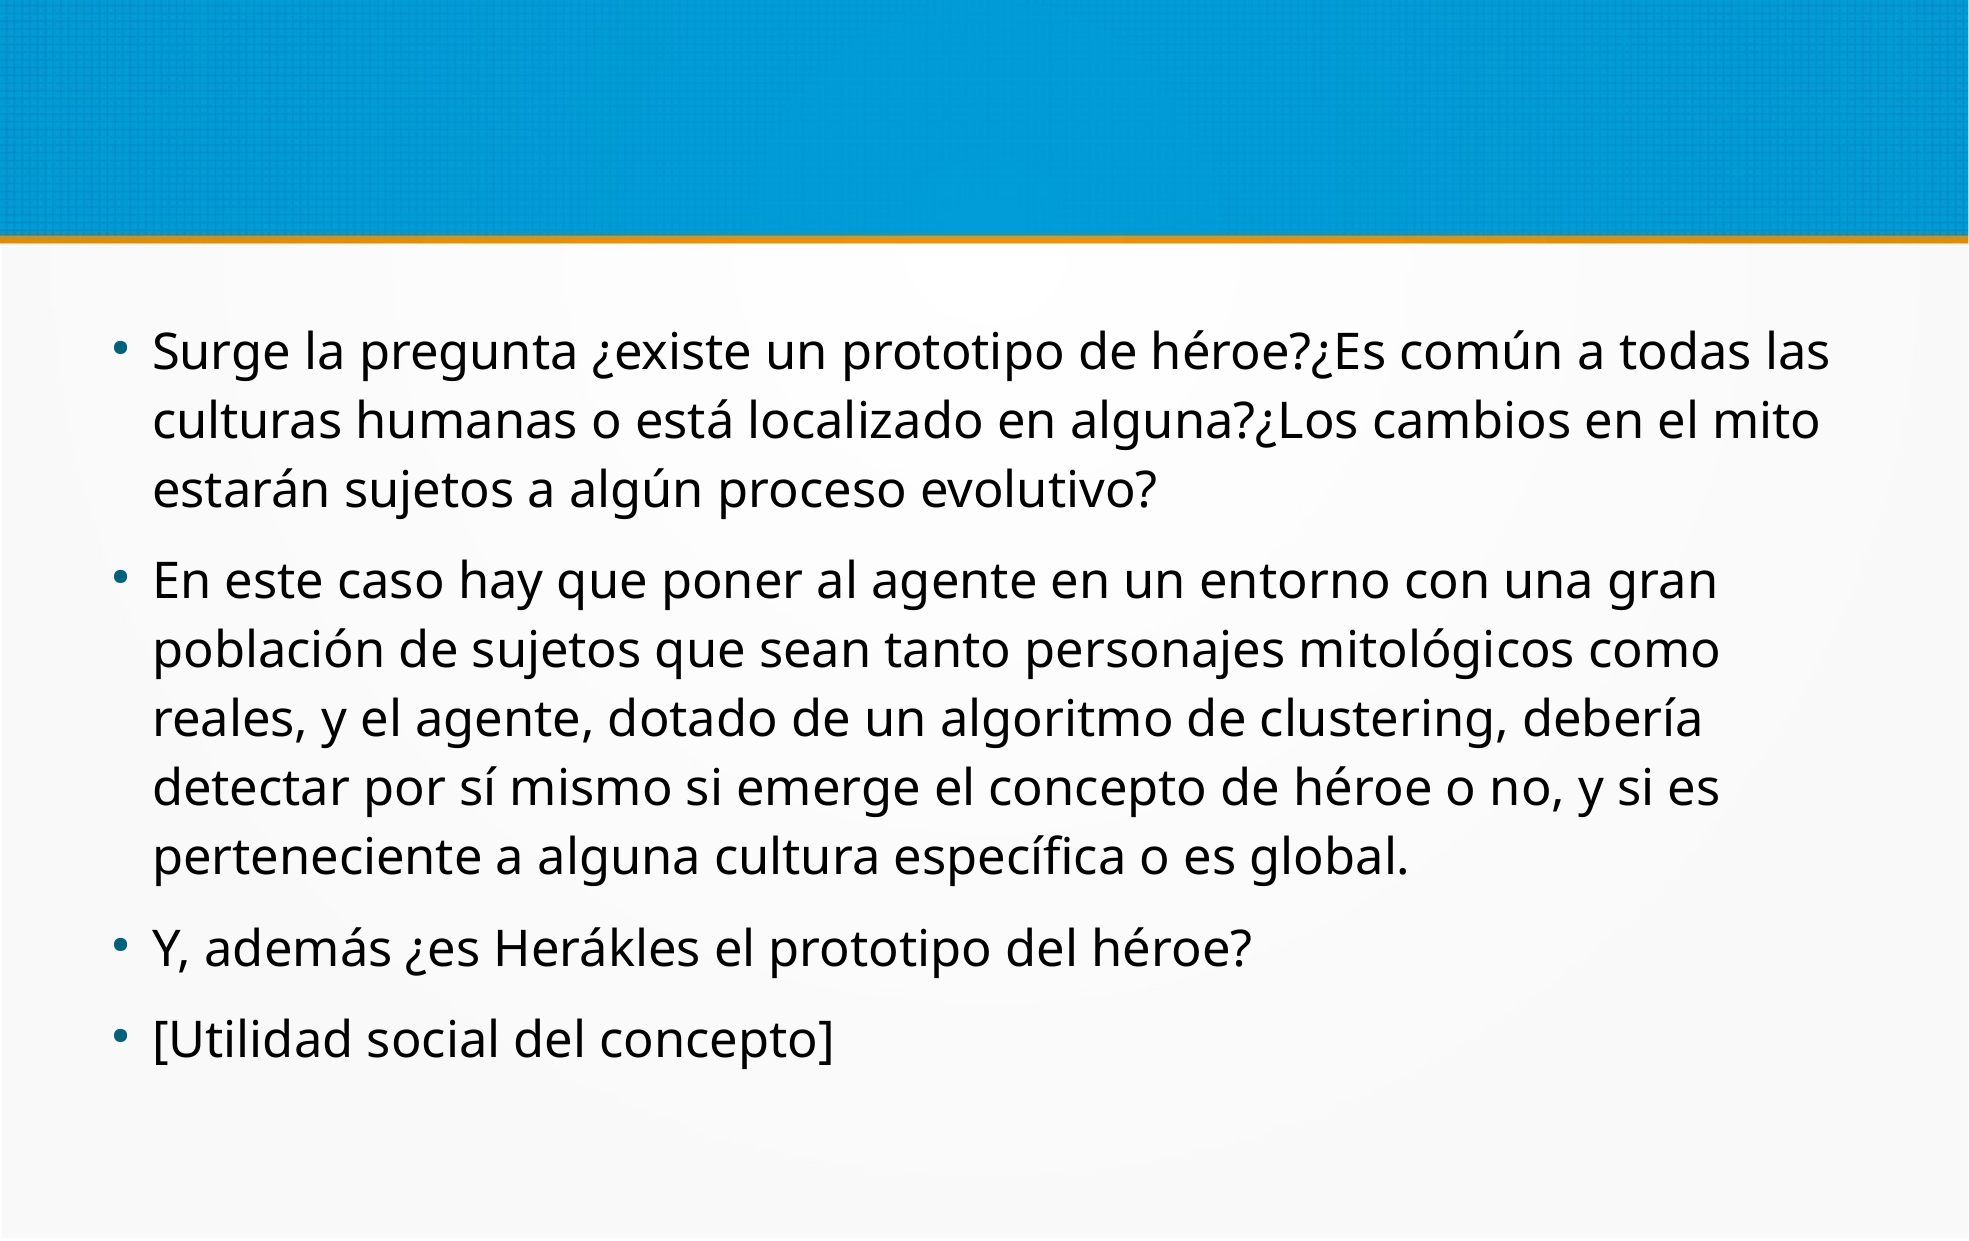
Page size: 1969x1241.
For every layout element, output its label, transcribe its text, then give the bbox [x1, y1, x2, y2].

list Surge la pregunta ¿existe un prototipo de héroe?¿Es común a todas las culturas humanas o está localizado en alguna?¿Los cambios en el mito estarán sujetos a algún proceso evolutivo? En este caso hay que poner al agente en un entorno con una gran población de sujetos que sean tanto personajes mitológicos como reales, y el agente, dotado de un algoritmo de clustering, debería detectar por sí mismo si emerge el concepto de héroe o no, y si es perteneciente a alguna cultura específica o es global. Y, además ¿es Herákles el prototipo del héroe? [Utilidad social del concepto] [98, 315, 1861, 1081]
picture [0, 233, 1969, 1241]
